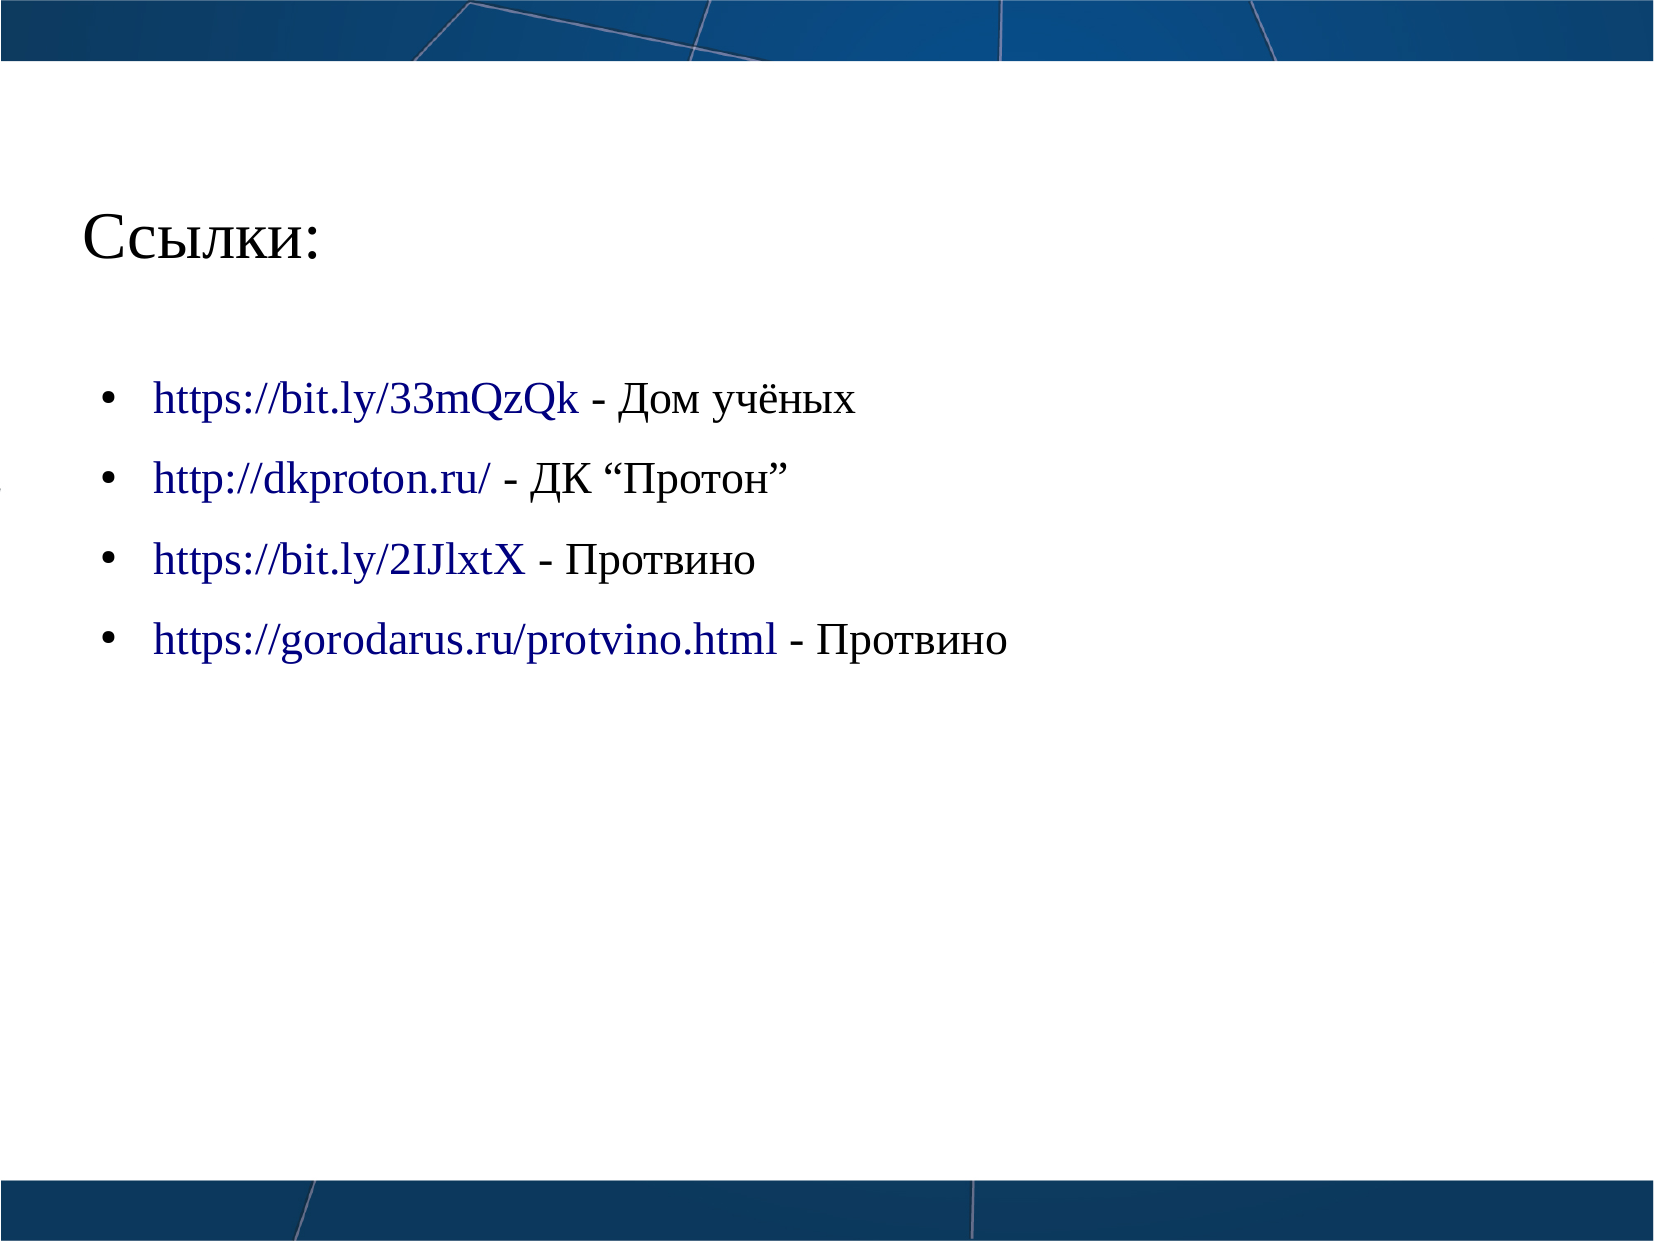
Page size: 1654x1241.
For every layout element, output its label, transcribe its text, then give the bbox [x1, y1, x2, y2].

title Ссылки: [82, 132, 1571, 340]
picture [0, 0, 1654, 1241]
list https://bit.ly/33mQzQk - Дом учёных http://dkproton.ru/ - ДК “Протон” https://bit.ly/2IJlxtX - Протвино https://gorodarus.ru/protvino.html - Протвино [82, 372, 1571, 1093]
